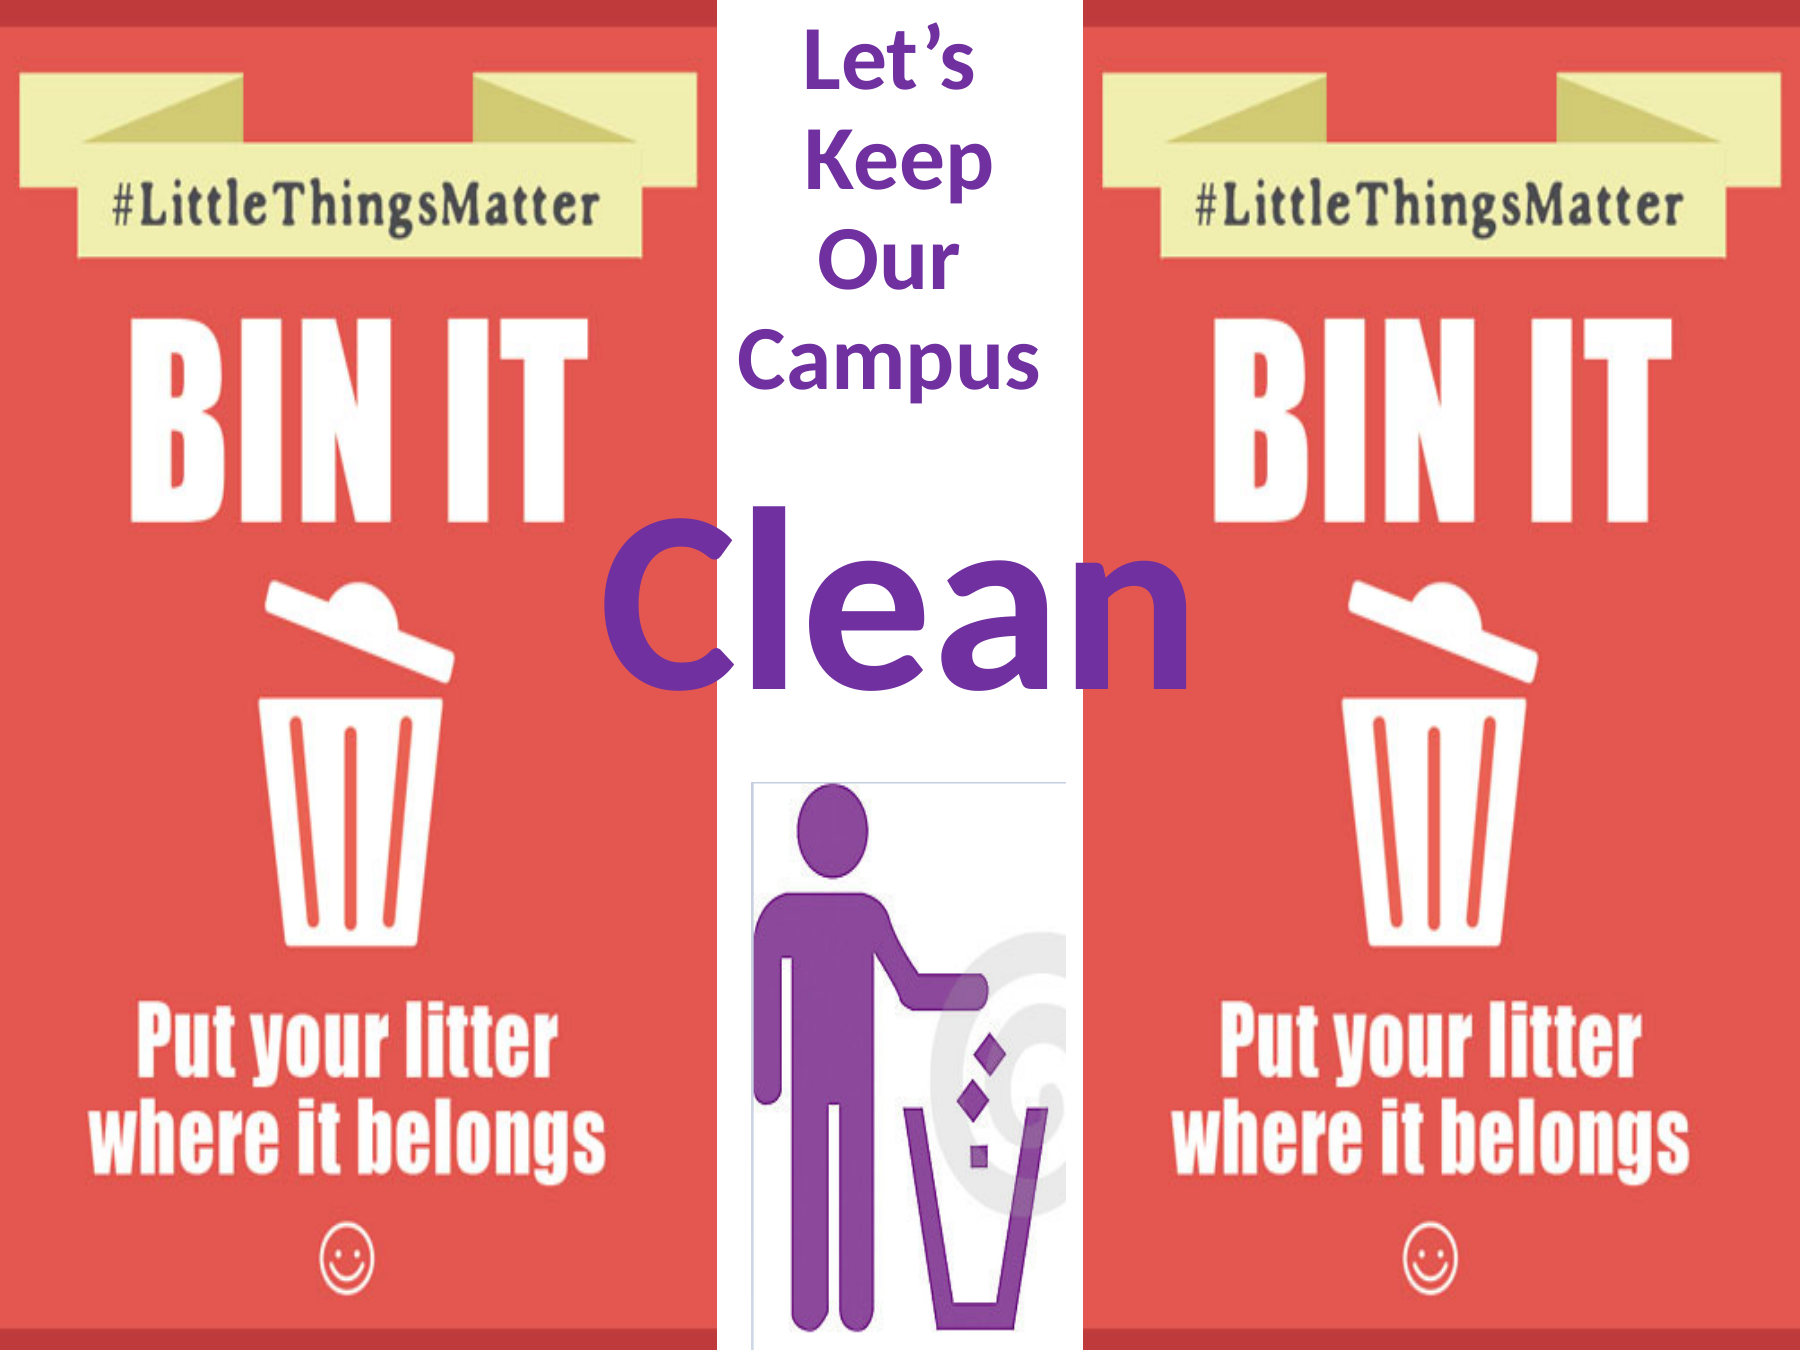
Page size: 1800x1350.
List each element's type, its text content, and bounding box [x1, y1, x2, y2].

picture [0, 0, 717, 1350]
text_box Let’s Keep Our Campus [700, 0, 1100, 419]
picture [751, 782, 1066, 1350]
picture [1083, 0, 1800, 1350]
text_box Clean [576, 422, 1226, 753]
